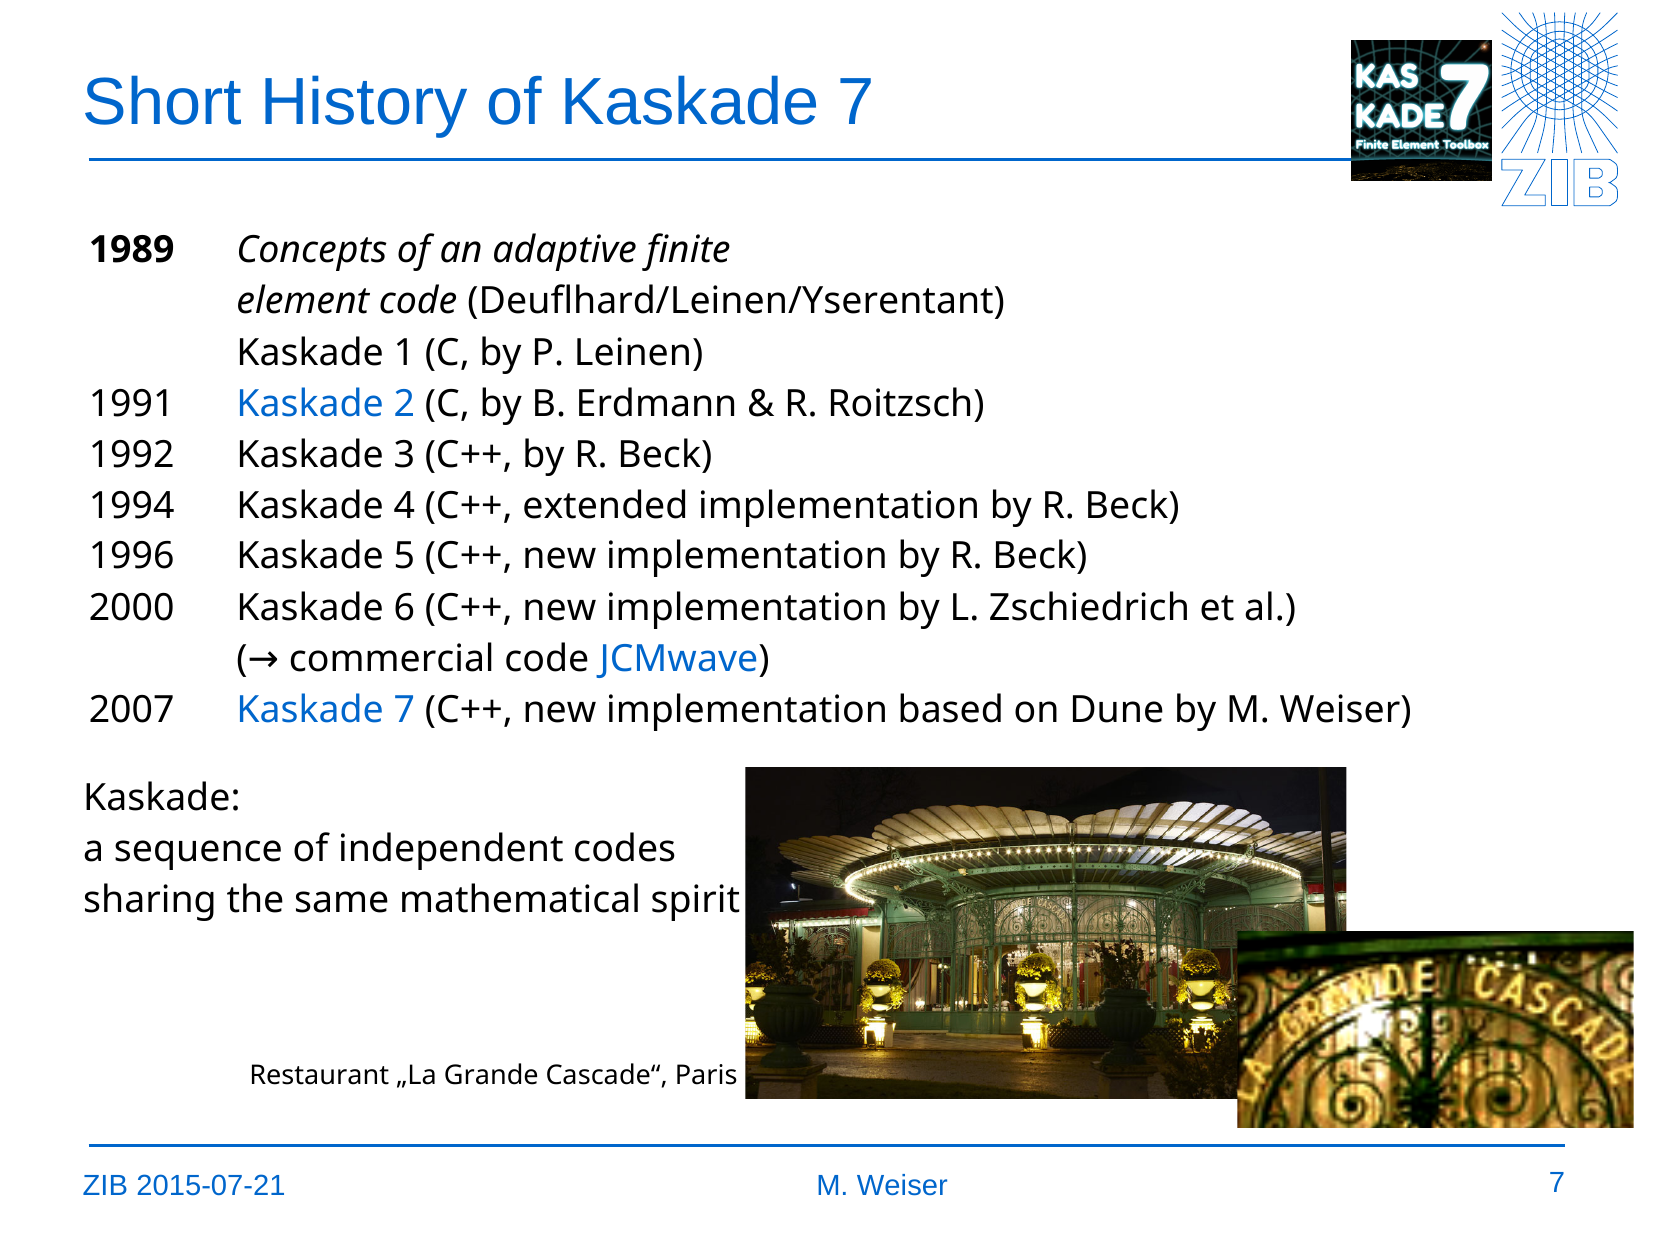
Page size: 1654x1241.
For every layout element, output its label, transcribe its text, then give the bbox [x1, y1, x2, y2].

picture [745, 767, 1634, 1128]
text_box Kaskade: a sequence of independent codes sharing the same mathematical spirit [68, 763, 726, 911]
text_box Restaurant „La Grande Cascade“, Paris [234, 1048, 730, 1095]
picture [1351, 40, 1492, 181]
text_box 1989 Concepts of an adaptive finite element code (Deuflhard/Leinen/Yserentant) Kaskade 1 (C, by P. Leinen) 1991 Kaskade 2 (C, by B. Erdmann & R. Roitzsch) 1992 Kaskade 3 (C++, by R. Beck) 1994 Kaskade 4 (C++, extended implementation by R. Beck) 1996 Kaskade 5 (C++, new implementation by R. Beck) 2000 Kaskade 6 (C++, new implementation by L. Zschiedrich et al.) (→ commercial code JCMwave) 2007 Kaskade 7 (C++, new implementation based on Dune by M. Weiser) [74, 215, 1377, 671]
title Short History of Kaskade 7 [82, 64, 1359, 139]
